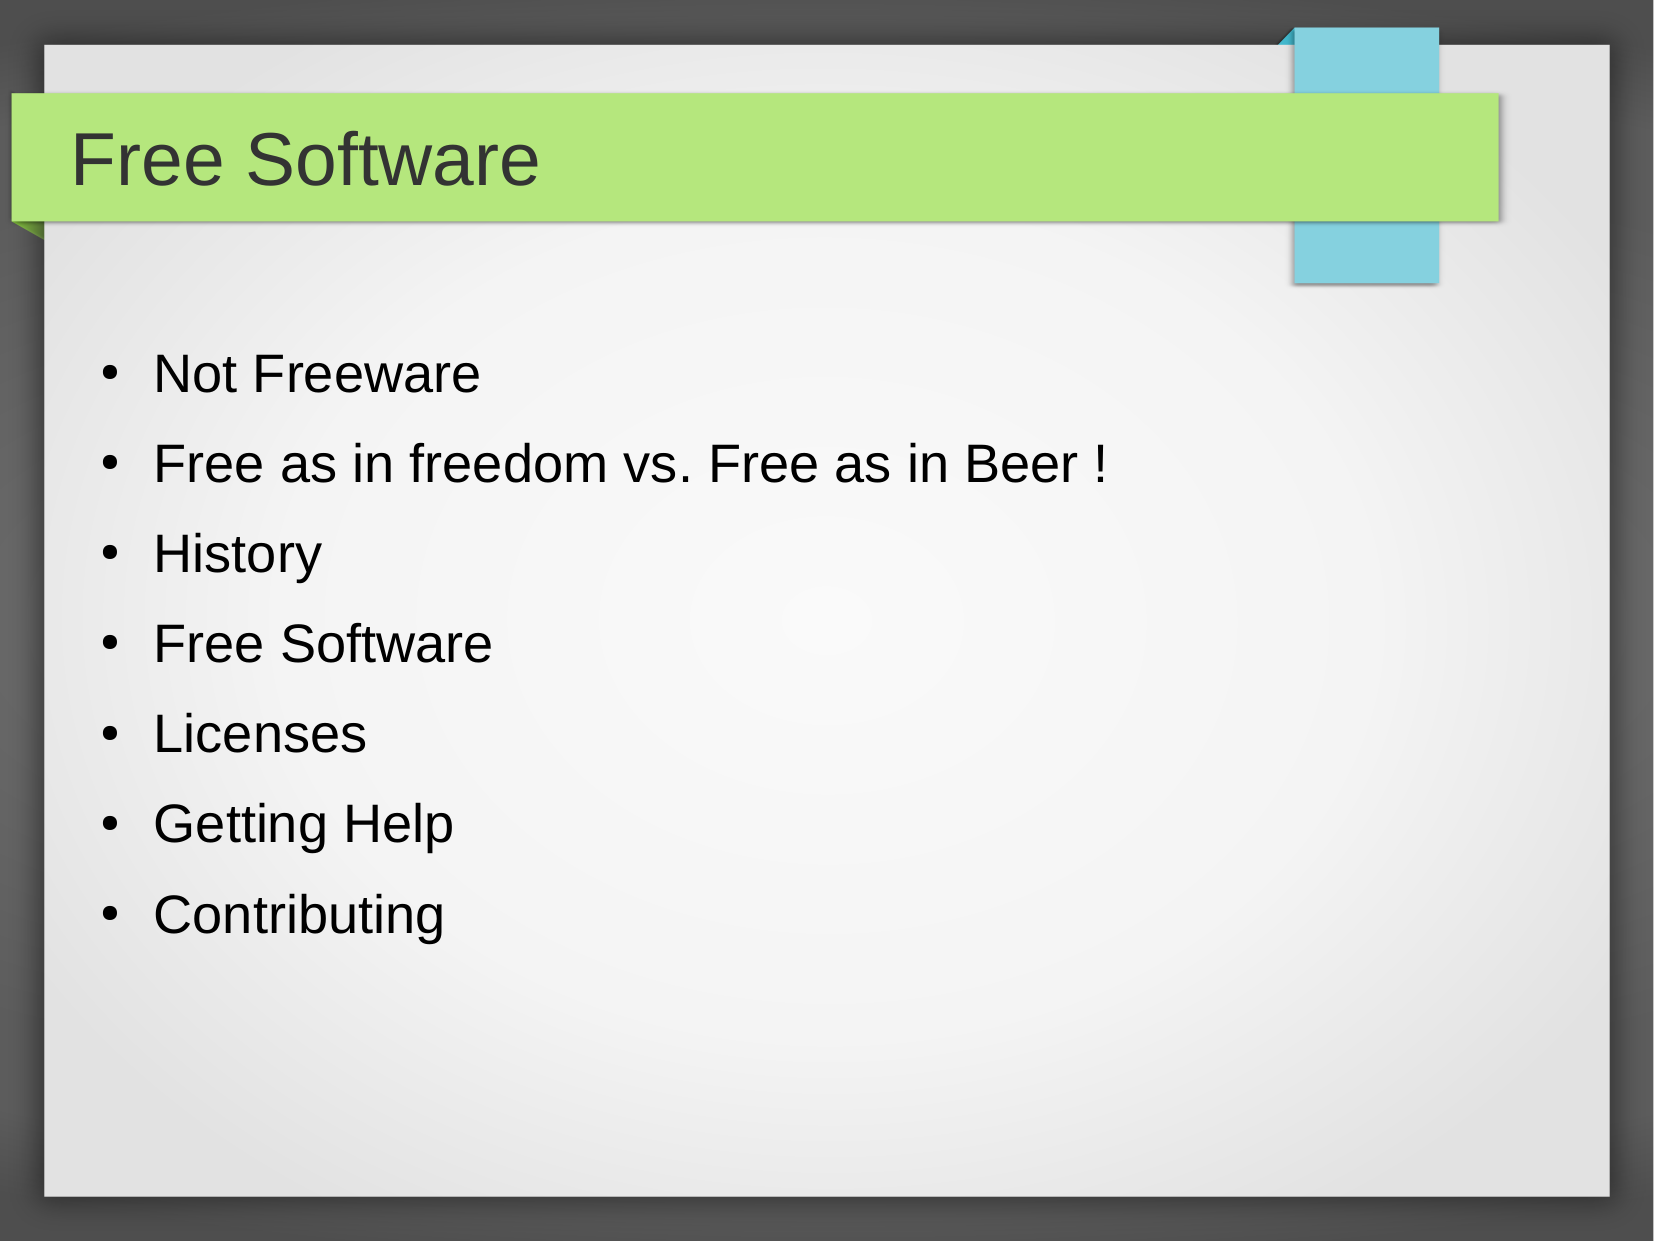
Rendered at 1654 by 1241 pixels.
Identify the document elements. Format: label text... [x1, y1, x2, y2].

picture [0, 0, 1654, 1241]
list Not Freeware Free as in freedom vs. Free as in Beer ! History Free Software Licenses Getting Help Contributing [82, 343, 1538, 1063]
title Free Software [70, 106, 1229, 213]
